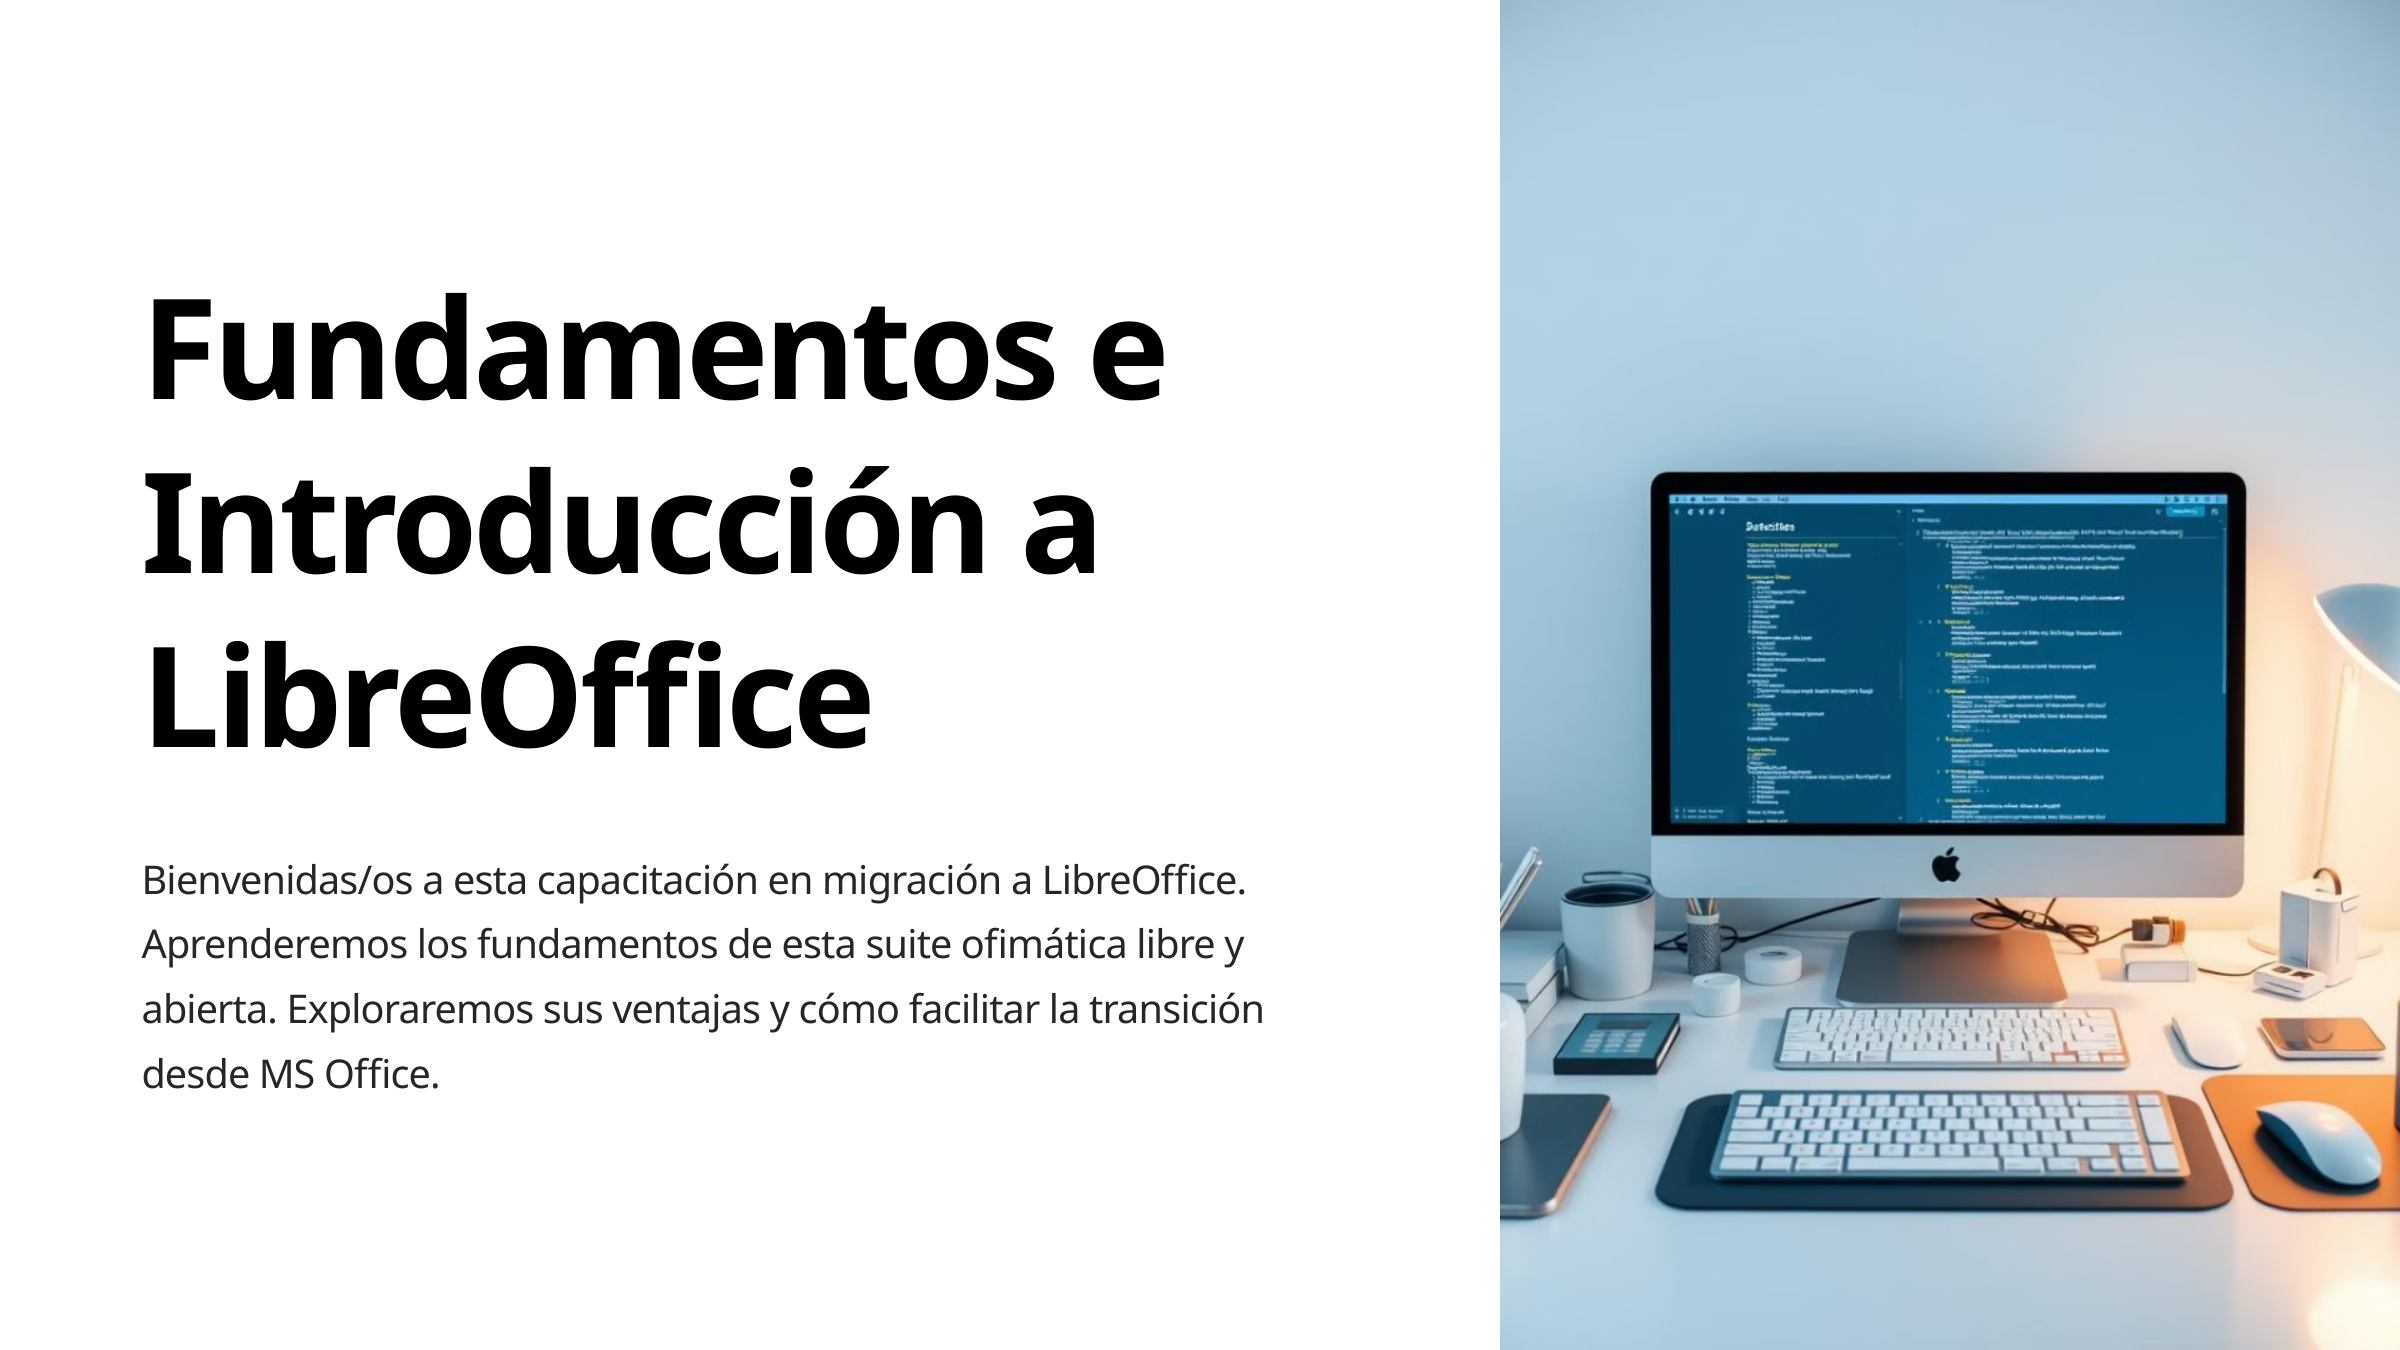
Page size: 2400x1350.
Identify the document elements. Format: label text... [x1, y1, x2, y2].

picture [1500, 0, 2400, 1350]
text_box Bienvenidas/os a esta capacitación en migración a LibreOffice. Aprenderemos los fundamentos de esta suite ofimática libre y abierta. Exploraremos sus ventajas y cómo facilitar la transición desde MS Office. [141, 837, 1359, 1097]
text_box Fundamentos e Introducción a LibreOffice [141, 252, 1359, 777]
